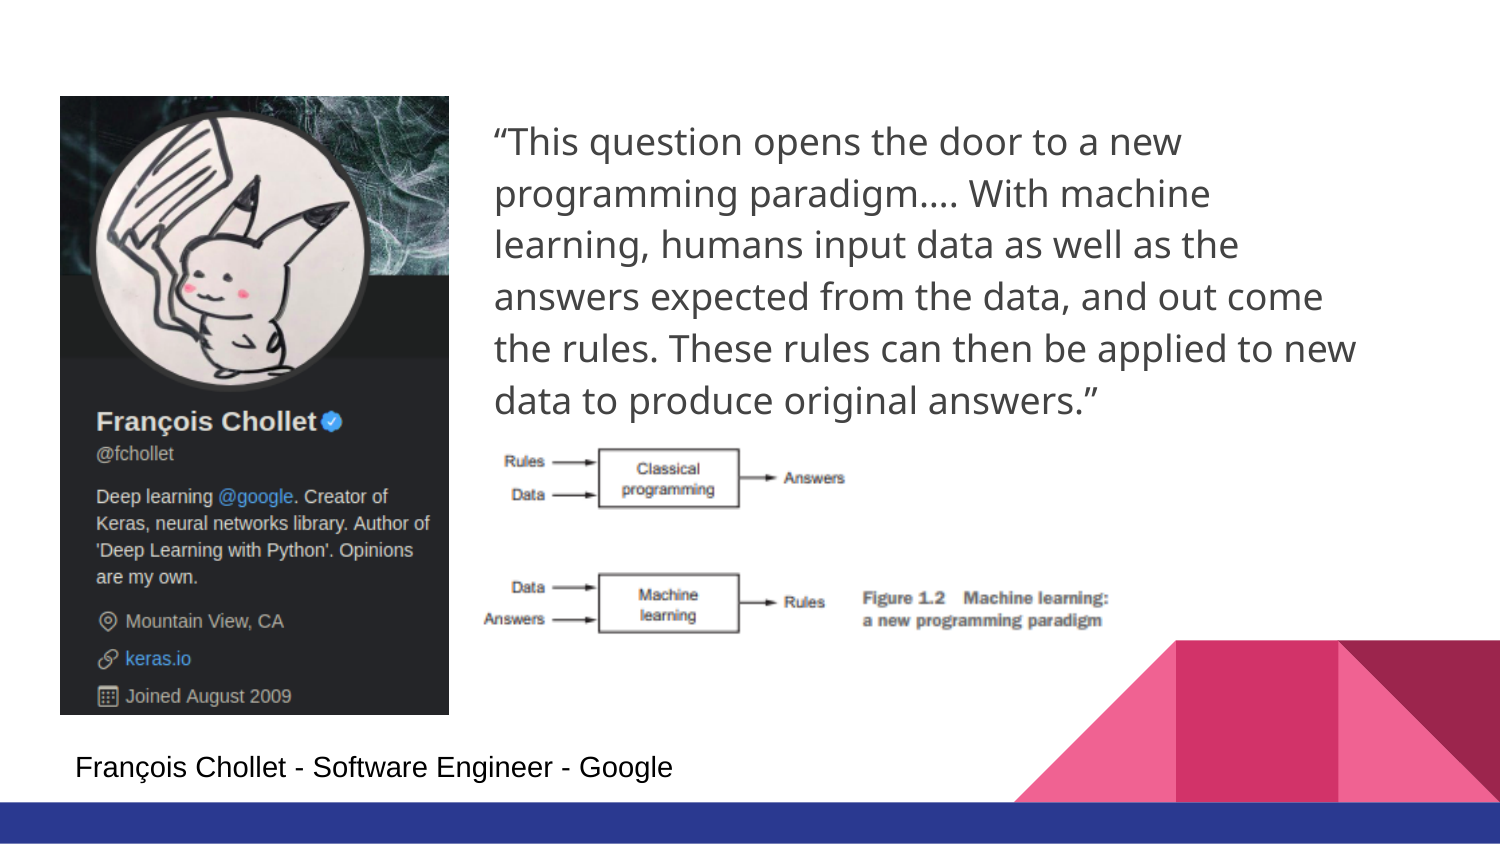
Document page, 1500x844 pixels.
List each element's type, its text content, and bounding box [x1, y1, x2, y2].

list “This question opens the door to a new programming paradigm…. With machine learning, humans input data as well as the answers expected from the data, and out come the rules. These rules can then be applied to new data to produce original answers.” [478, 96, 1387, 715]
text_box François Chollet - Software Engineer - Google [60, 733, 904, 783]
picture [60, 96, 449, 715]
picture [466, 432, 1149, 660]
